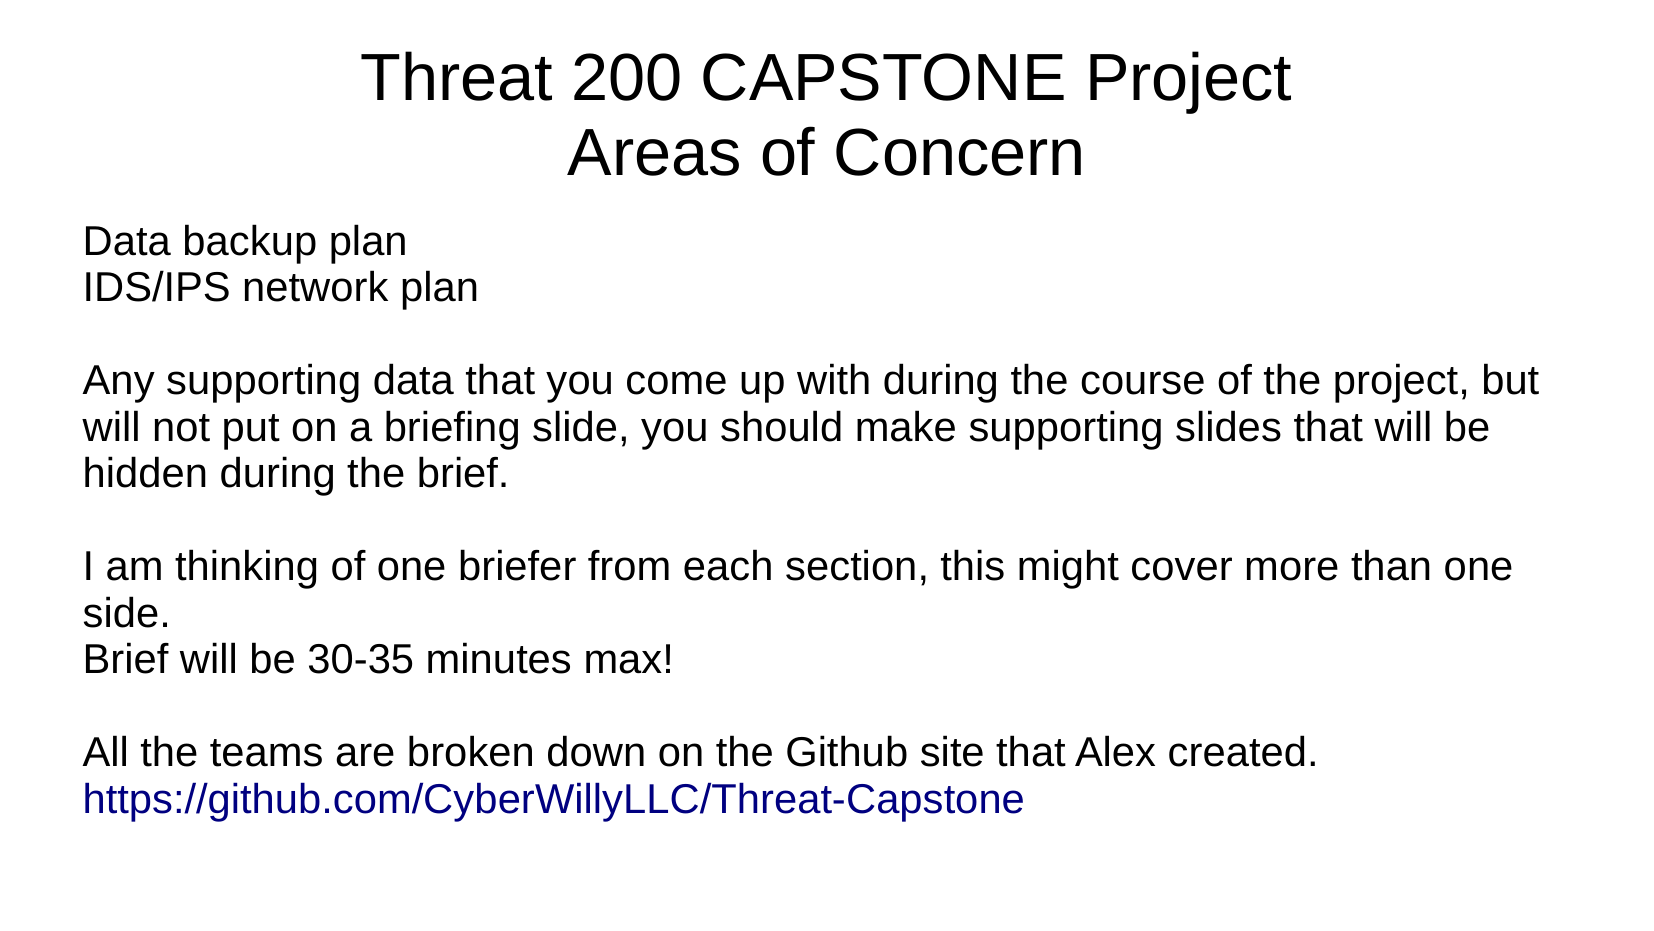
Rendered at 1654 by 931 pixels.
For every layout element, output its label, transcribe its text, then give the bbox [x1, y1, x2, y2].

title Threat 200 CAPSTONE Project Areas of Concern [82, 37, 1571, 193]
subtitle Data backup plan IDS/IPS network plan Any supporting data that you come up with during the course of the project, but will not put on a briefing slide, you should make supporting slides that will be hidden during the brief. I am thinking of one briefer from each section, this might cover more than one side. Brief will be 30-35 minutes max! All the teams are broken down on the Github site that Alex created. https://github.com/CyberWillyLLC/Threat-Capstone [82, 217, 1571, 869]
